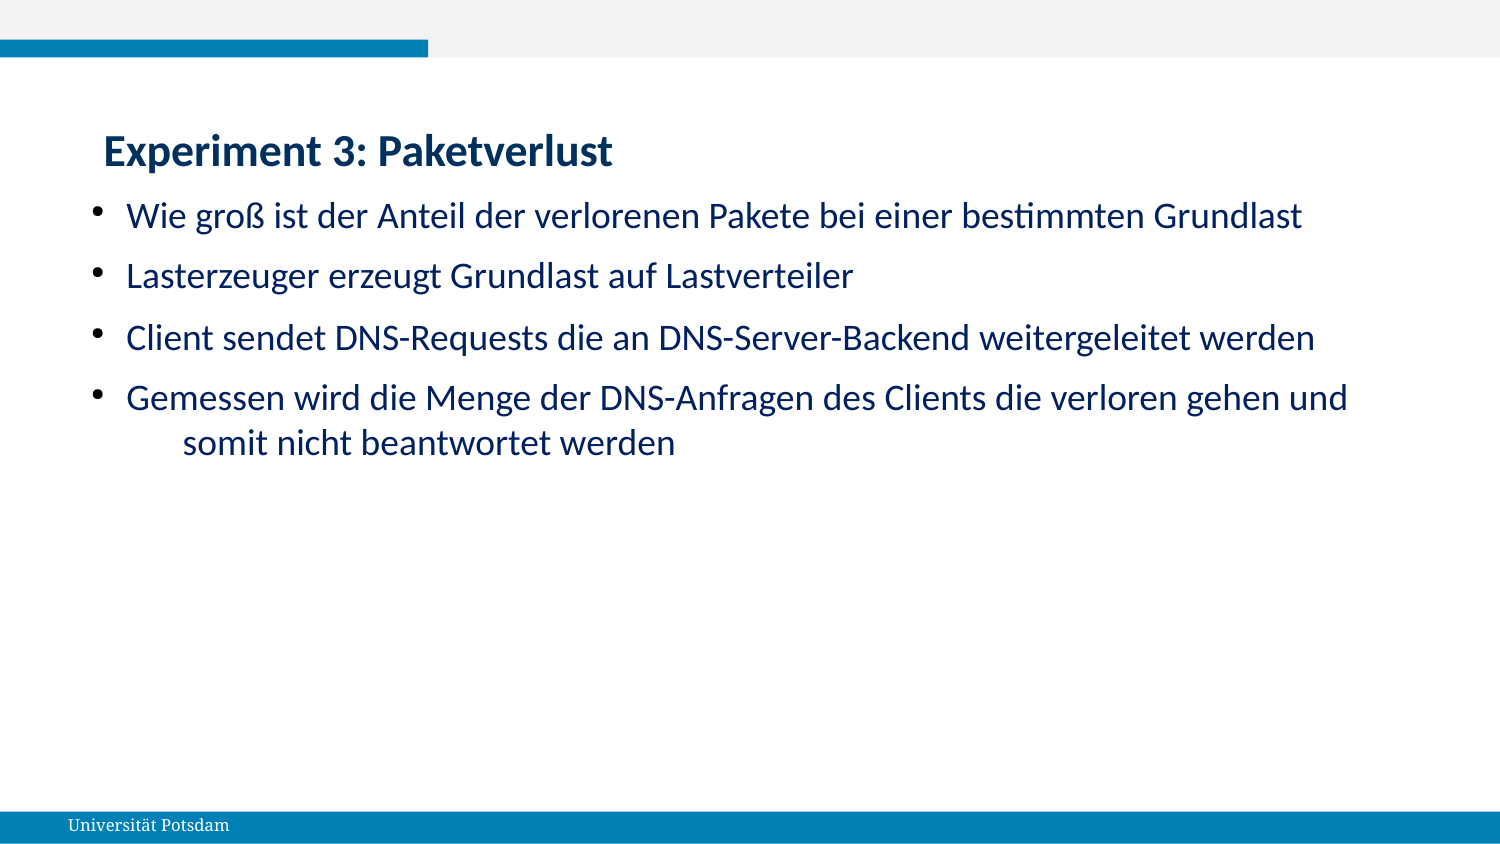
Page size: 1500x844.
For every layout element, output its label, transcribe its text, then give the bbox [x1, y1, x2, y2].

title Experiment 3: Paketverlust [88, 133, 1418, 164]
text_box Wie groß ist der Anteil der verlorenen Pakete bei einer bestimmten Grundlast Lasterzeuger erzeugt Grundlast auf Lastverteiler Client sendet DNS-Requests die an DNS-Server-Backend weitergeleitet werden Gemessen wird die Menge der DNS-Anfragen des Clients die verloren gehen und somit nicht beantwortet werden [76, 183, 1418, 798]
